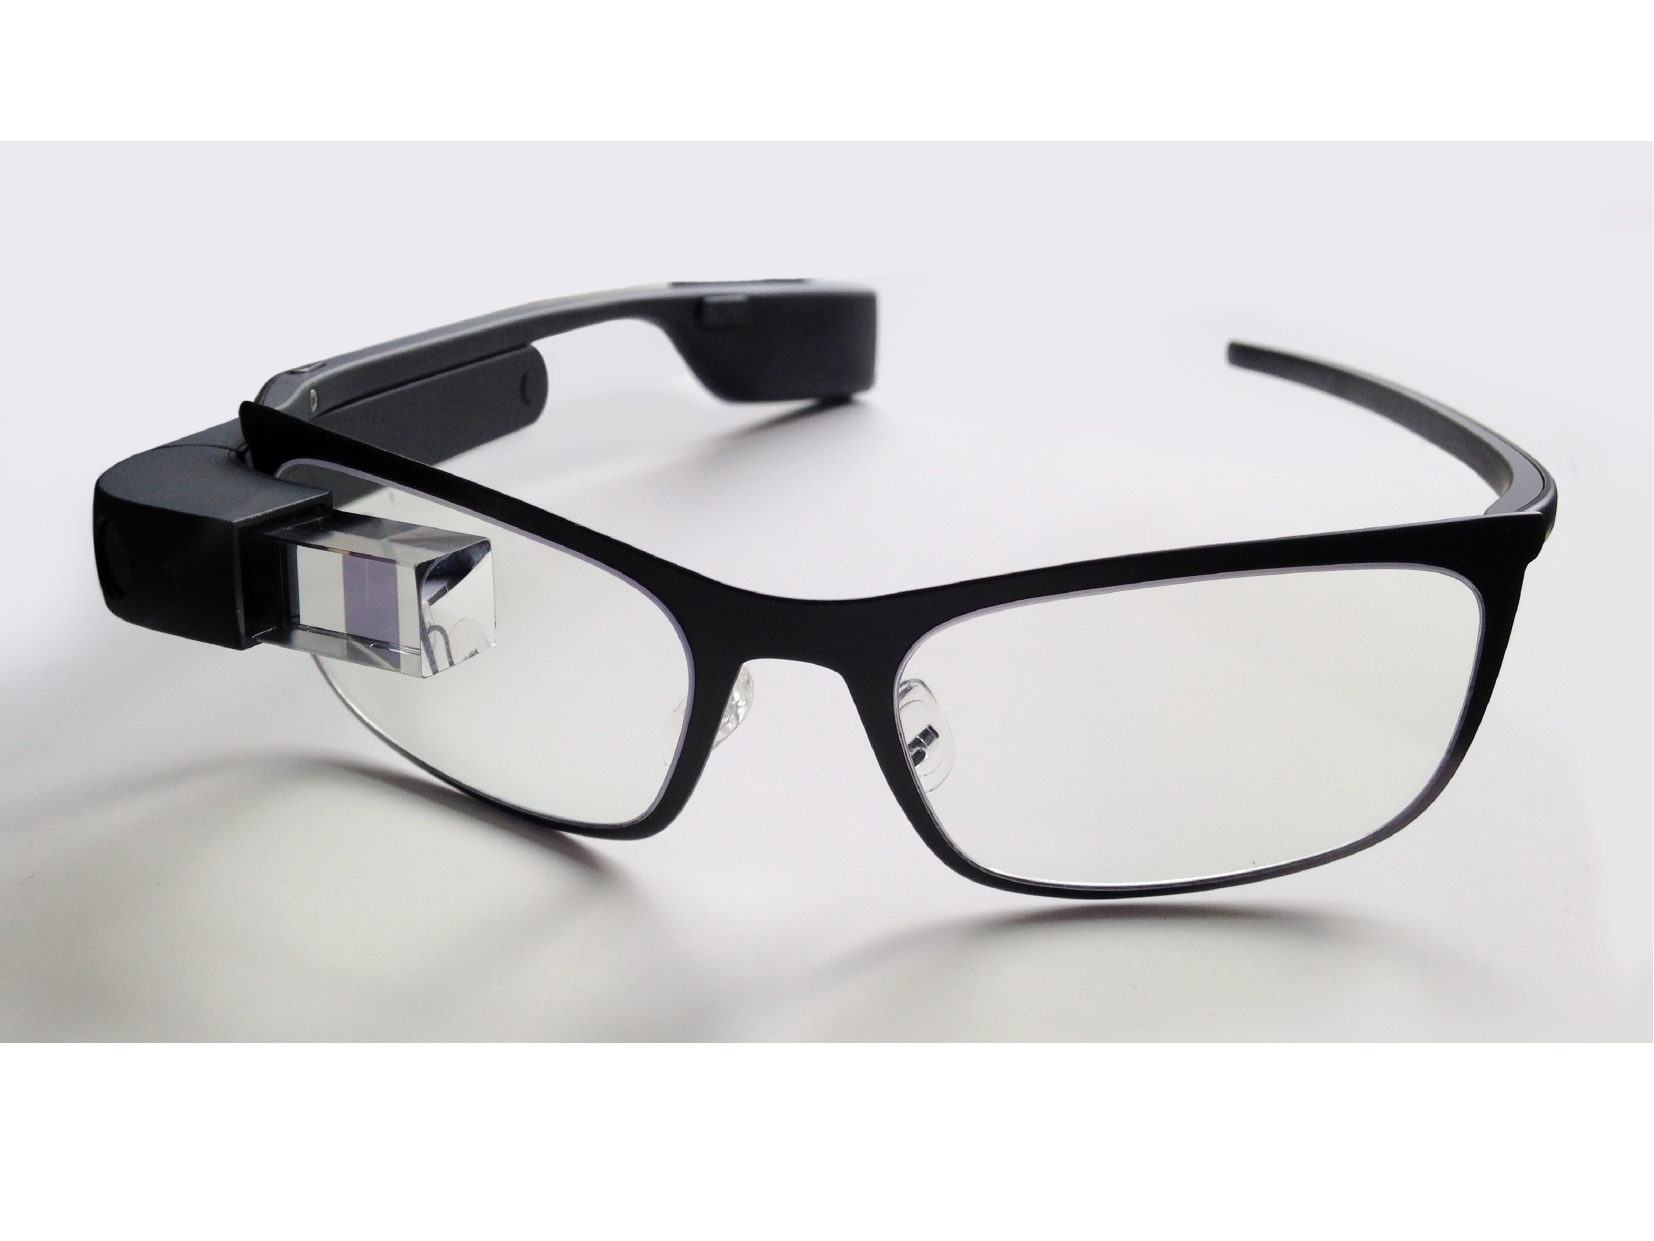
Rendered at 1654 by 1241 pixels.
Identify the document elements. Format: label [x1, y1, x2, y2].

picture [0, 141, 1654, 1043]
